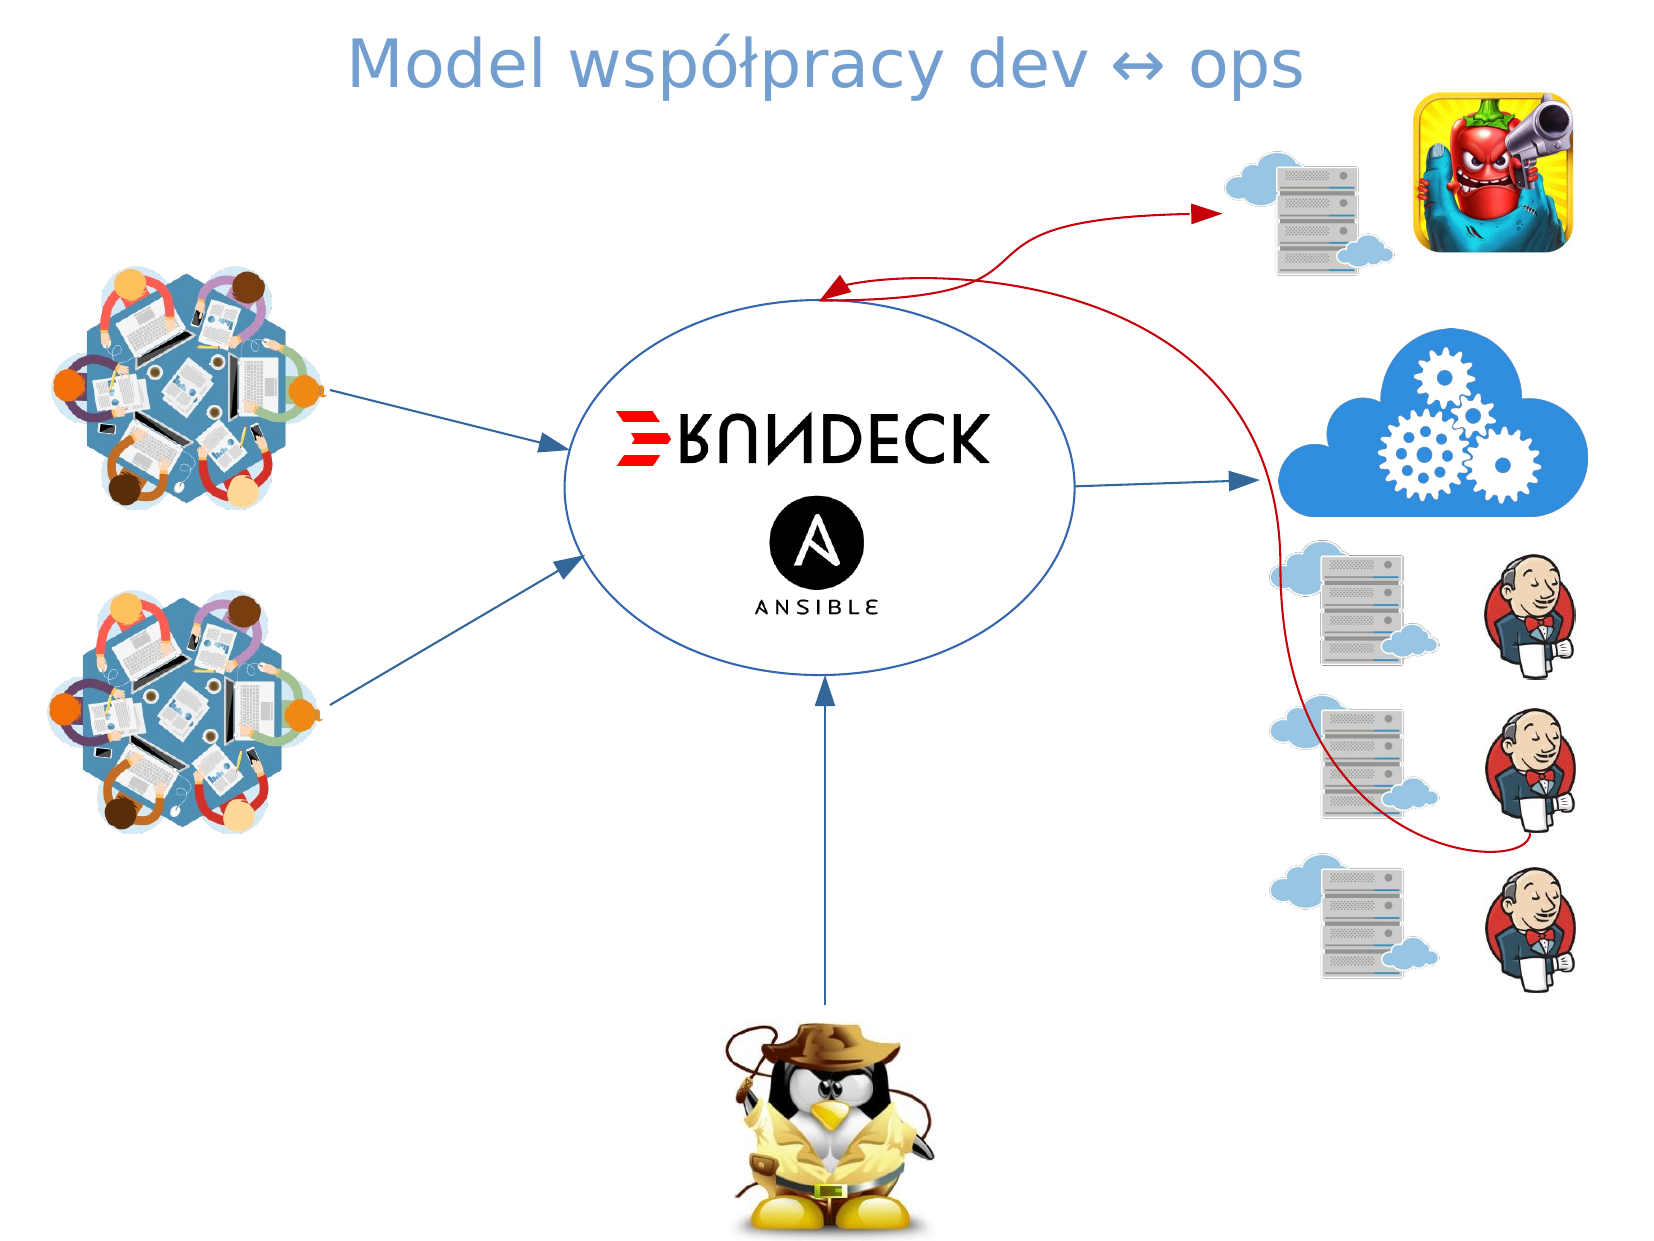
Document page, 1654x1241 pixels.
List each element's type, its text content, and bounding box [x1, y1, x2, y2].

picture [1267, 693, 1389, 820]
picture [1278, 328, 1588, 517]
picture [1281, 539, 1441, 667]
picture [616, 411, 990, 466]
picture [0, 590, 402, 834]
picture [1484, 554, 1576, 680]
picture [1410, 89, 1576, 256]
picture [1267, 539, 1290, 667]
picture [1485, 708, 1576, 833]
picture [741, 482, 890, 631]
picture [1222, 150, 1396, 277]
picture [1267, 852, 1441, 980]
text_box Model współpracy dev ↔ ops [332, 17, 1322, 111]
picture [1301, 693, 1441, 820]
picture [720, 1021, 939, 1241]
picture [0, 266, 406, 510]
picture [1485, 867, 1576, 993]
